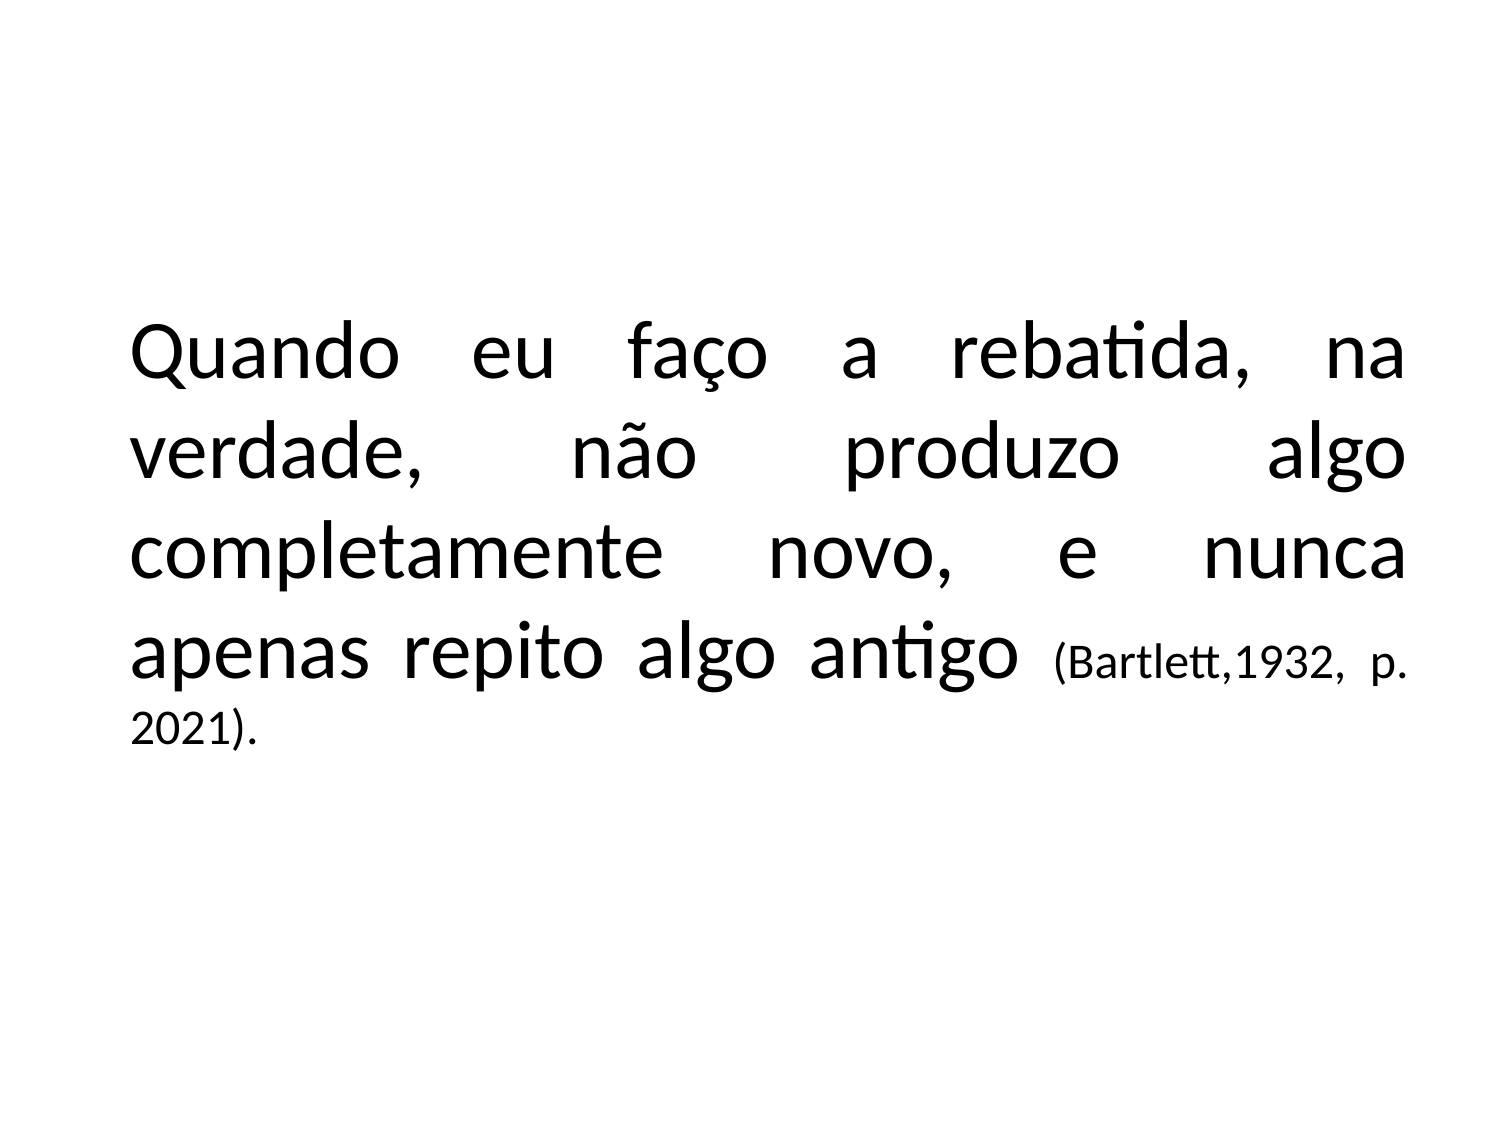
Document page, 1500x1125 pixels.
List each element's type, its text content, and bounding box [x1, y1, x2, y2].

list Quando eu faço a rebatida, na verdade, não produzo algo completamente novo, e nunca apenas repito algo antigo (Bartlett,1932, p. 2021). [59, 295, 1409, 948]
